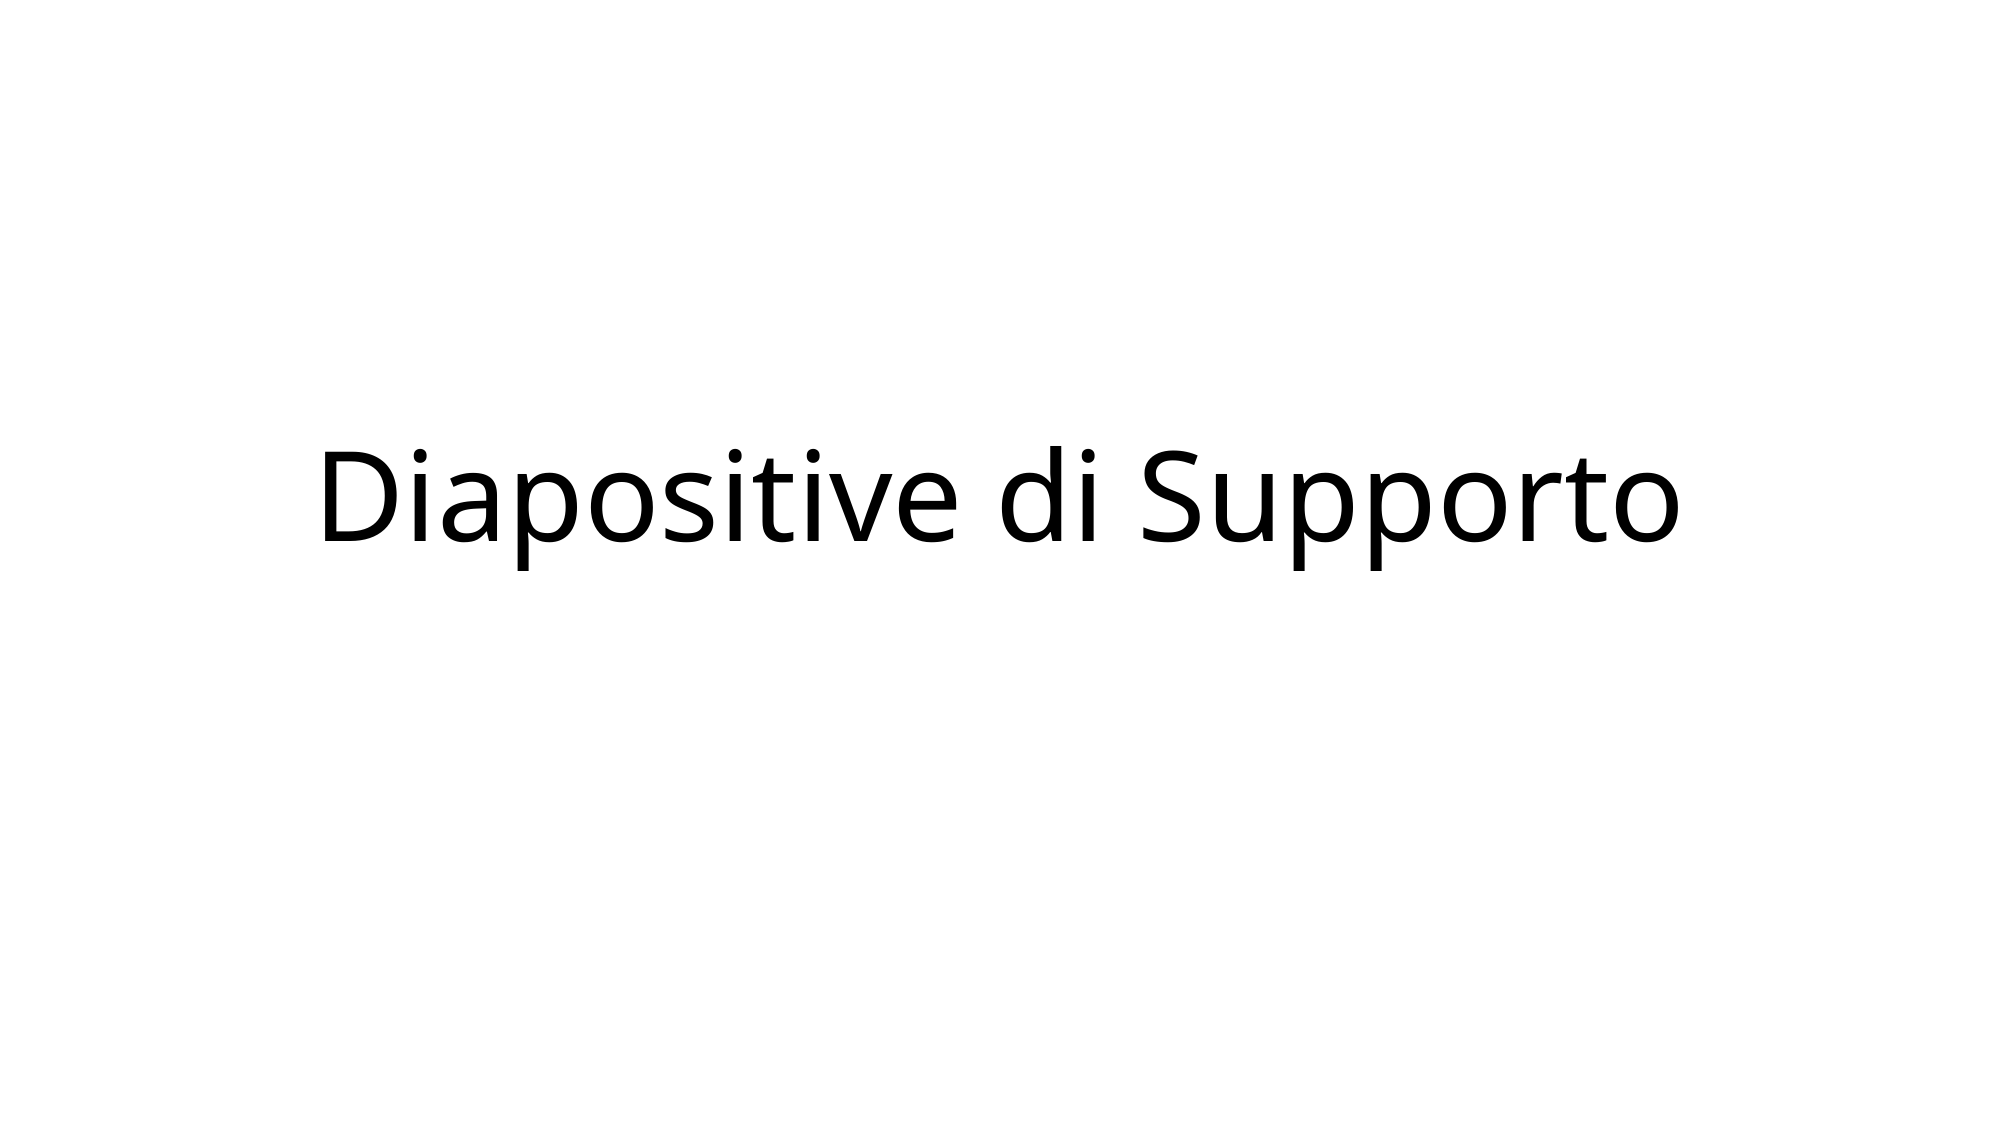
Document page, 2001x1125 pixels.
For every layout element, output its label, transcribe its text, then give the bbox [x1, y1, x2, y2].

title Diapositive di Supporto [249, 184, 1750, 576]
